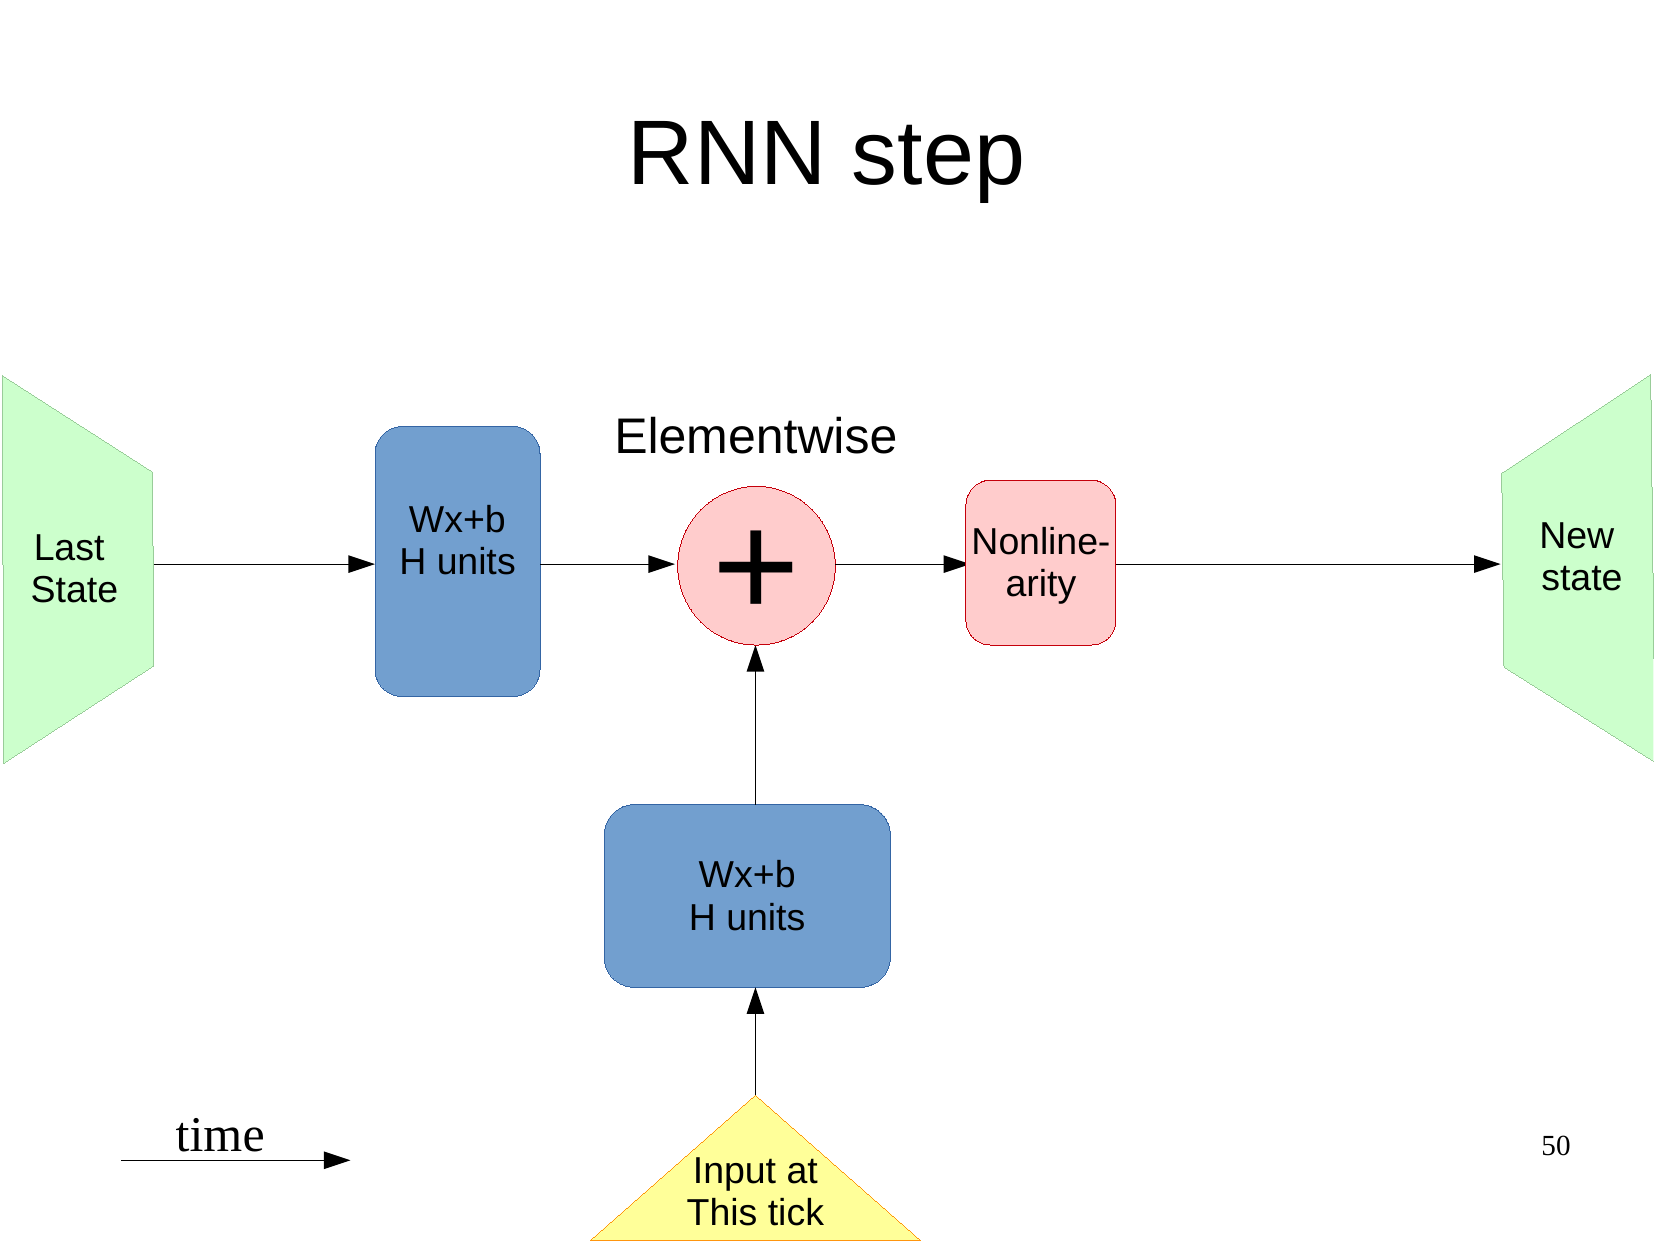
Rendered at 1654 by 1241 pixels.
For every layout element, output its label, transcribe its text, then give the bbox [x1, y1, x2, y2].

text_box [1503, 606, 1654, 762]
text_box Wx+b H units [375, 426, 541, 697]
text_box + [677, 486, 836, 646]
text_box time [160, 1107, 280, 1164]
text_box [2, 375, 153, 519]
text_box Last State [0, 519, 169, 661]
text_box Elementwise [599, 400, 913, 472]
text_box [3, 661, 154, 764]
text_box Wx+b H units [604, 804, 891, 988]
title RNN step [82, 49, 1571, 257]
text_box Input at This tick [590, 1095, 921, 1241]
text_box [1501, 374, 1653, 507]
text_box Nonline- arity [965, 480, 1116, 646]
text_box New state [1483, 507, 1654, 606]
